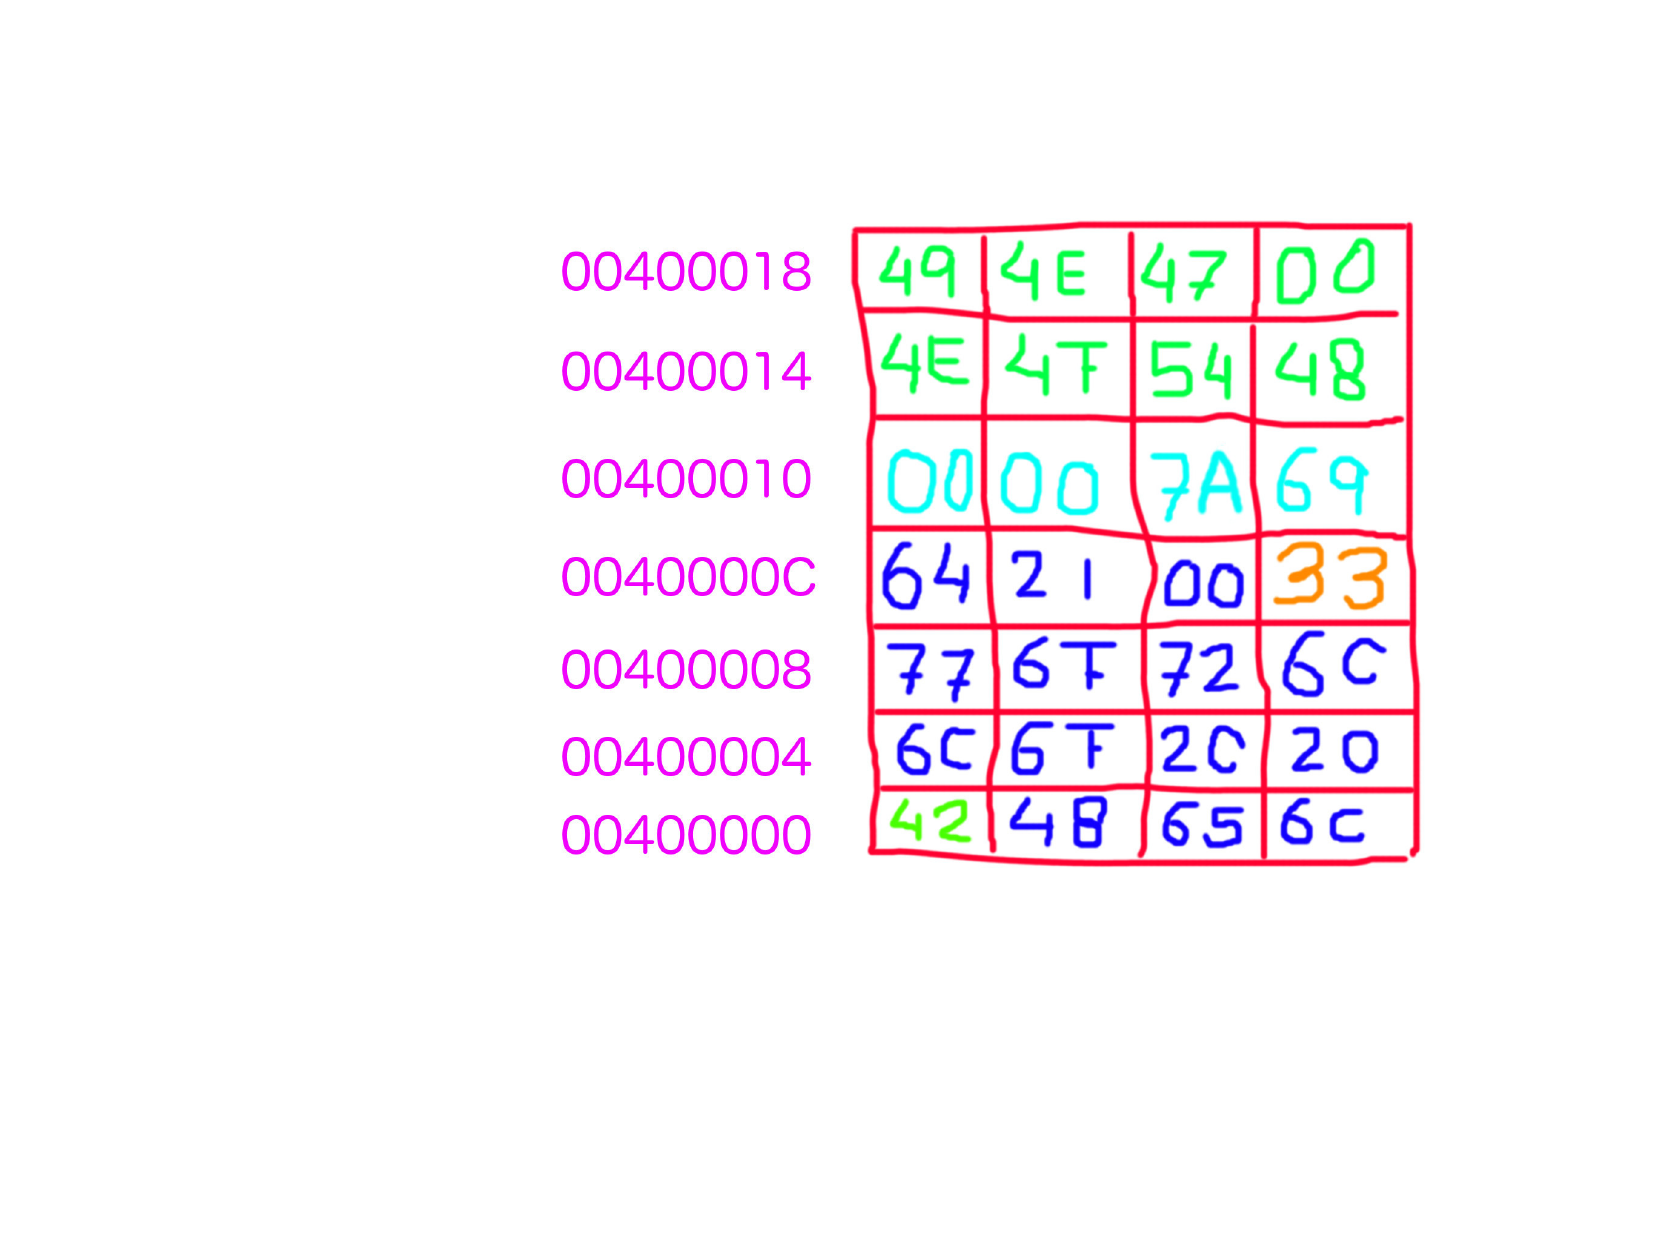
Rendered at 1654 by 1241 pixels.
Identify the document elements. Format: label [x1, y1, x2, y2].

picture [222, 0, 1463, 1231]
